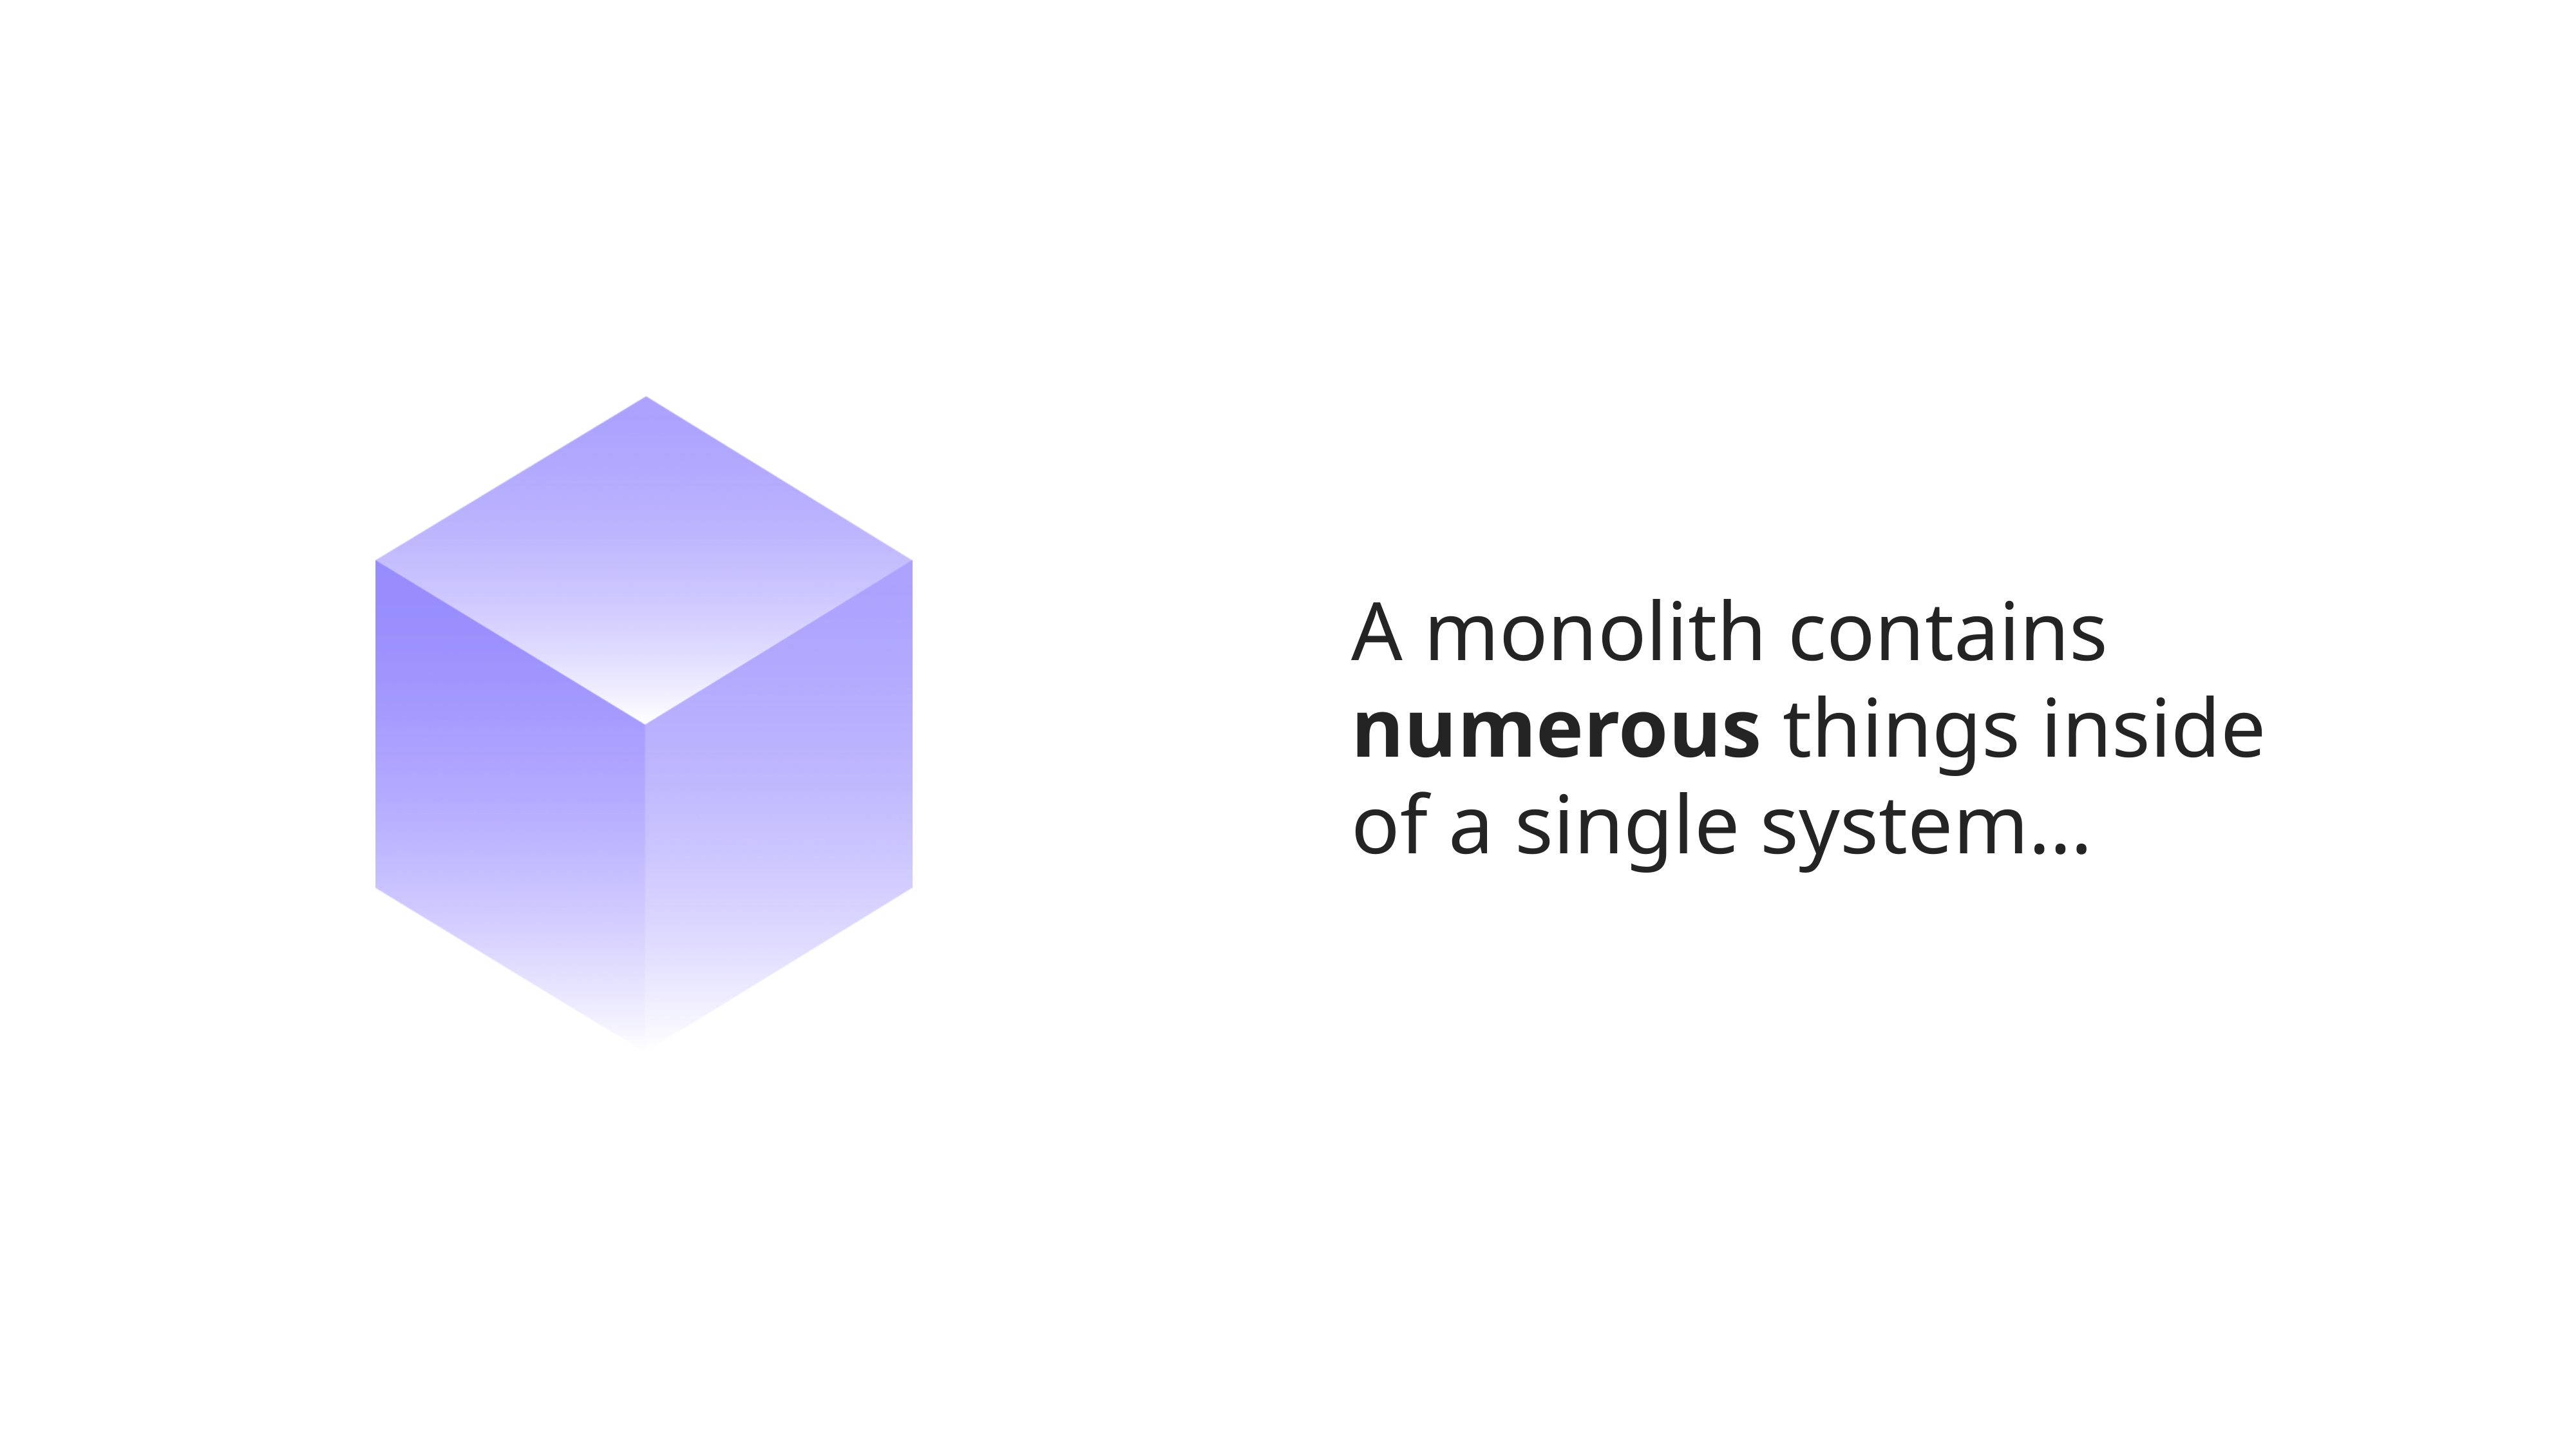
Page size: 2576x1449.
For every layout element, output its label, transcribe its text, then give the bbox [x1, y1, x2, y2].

picture [375, 396, 913, 1053]
list A monolith contains numerous things inside of a single system… [1351, 127, 2423, 1322]
